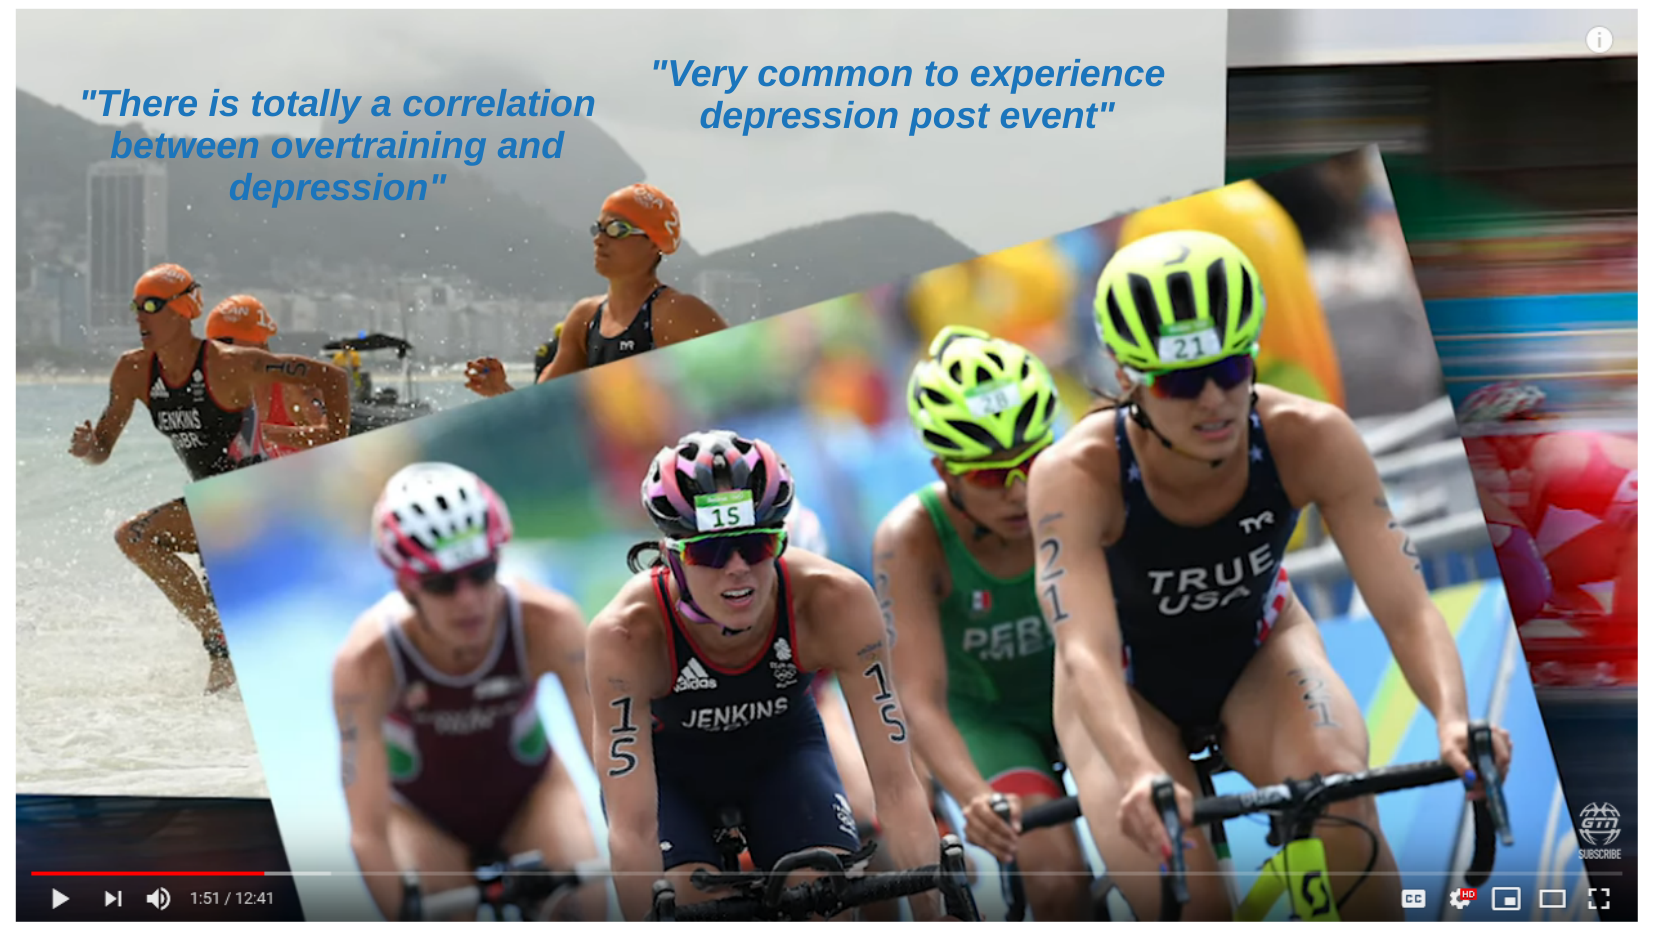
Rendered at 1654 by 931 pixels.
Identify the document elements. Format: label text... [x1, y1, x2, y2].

text_box "There is totally a correlation between overtraining and depression" [60, 75, 616, 216]
picture [7, 0, 1647, 931]
text_box "Very common to experience depression post event" [630, 45, 1186, 144]
